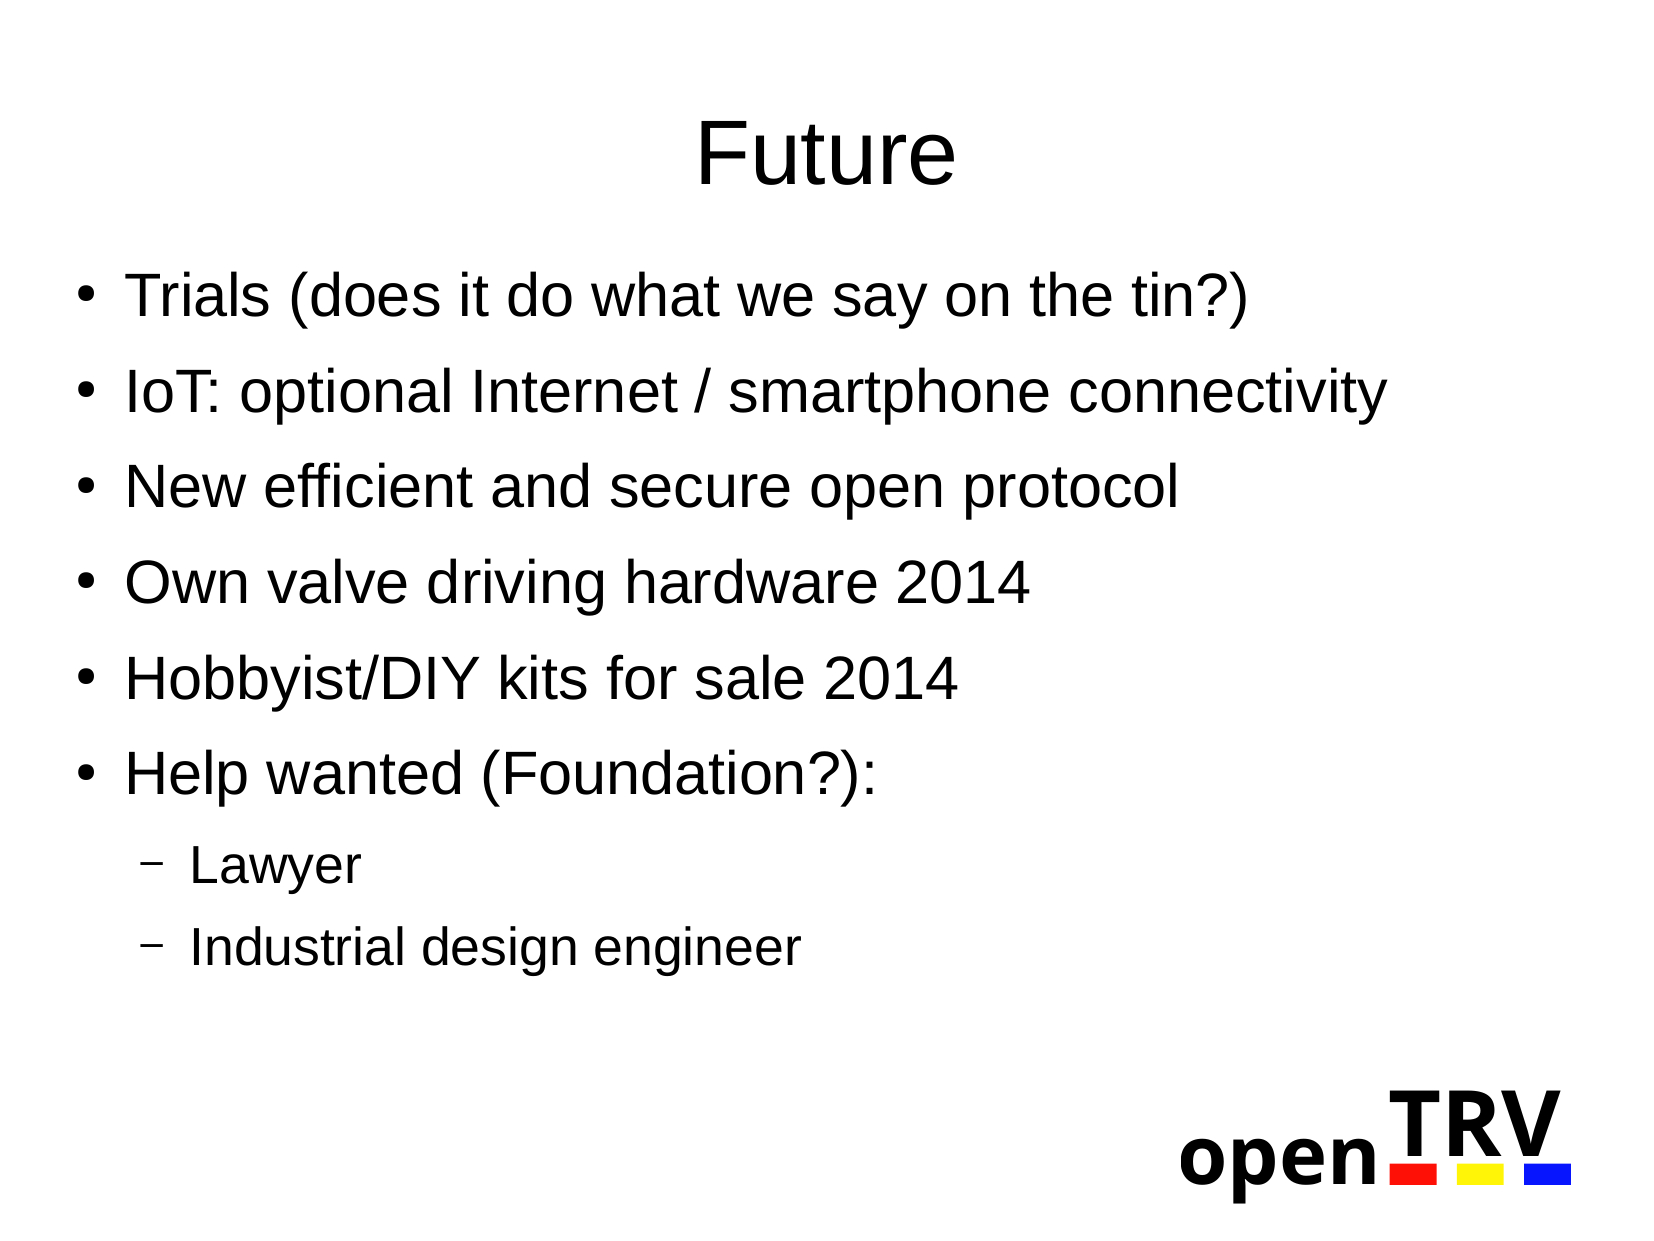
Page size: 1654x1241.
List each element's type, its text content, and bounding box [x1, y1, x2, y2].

title Future [82, 49, 1571, 257]
list Trials (does it do what we say on the tin?) IoT: optional Internet / smartphone connectivity New efficient and secure open protocol Own valve driving hardware 2014 Hobbyist/DIY kits for sale 2014 Help wanted (Foundation?): Lawyer Industrial design engineer [59, 261, 1548, 981]
